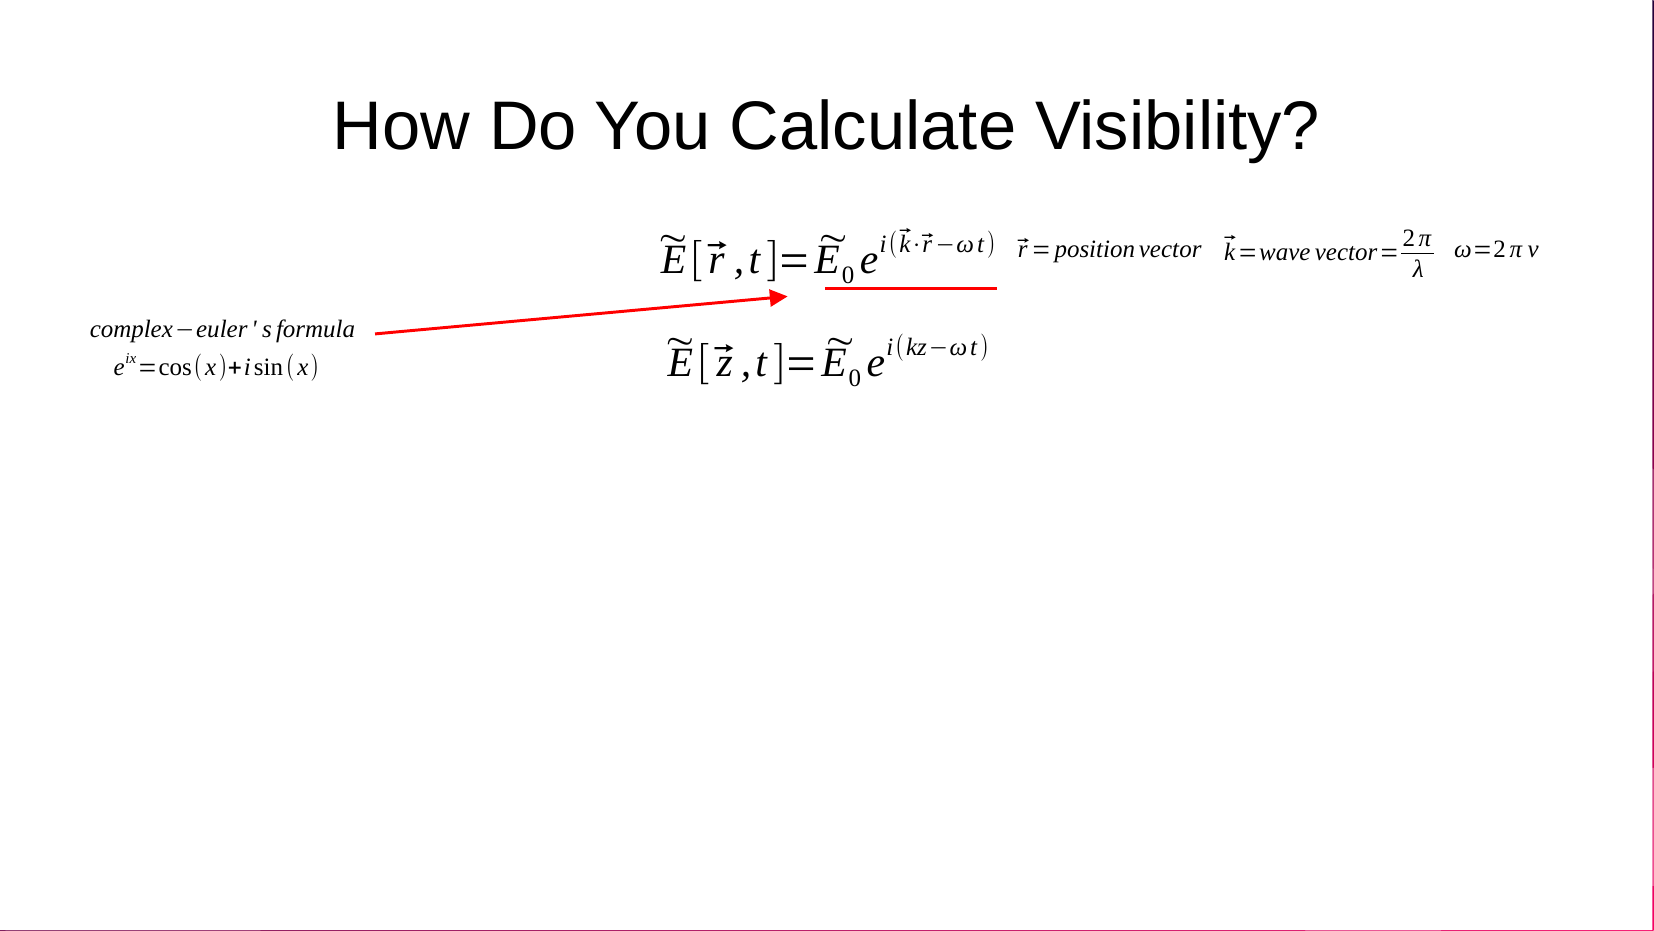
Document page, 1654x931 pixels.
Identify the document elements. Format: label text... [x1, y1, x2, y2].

title How Do You Calculate Visibility? [88, 44, 1565, 207]
chart [1223, 223, 1436, 283]
chart [1016, 235, 1203, 264]
chart [112, 350, 319, 384]
chart [89, 314, 356, 343]
chart [1453, 235, 1540, 264]
chart [656, 226, 996, 289]
chart [663, 332, 989, 392]
